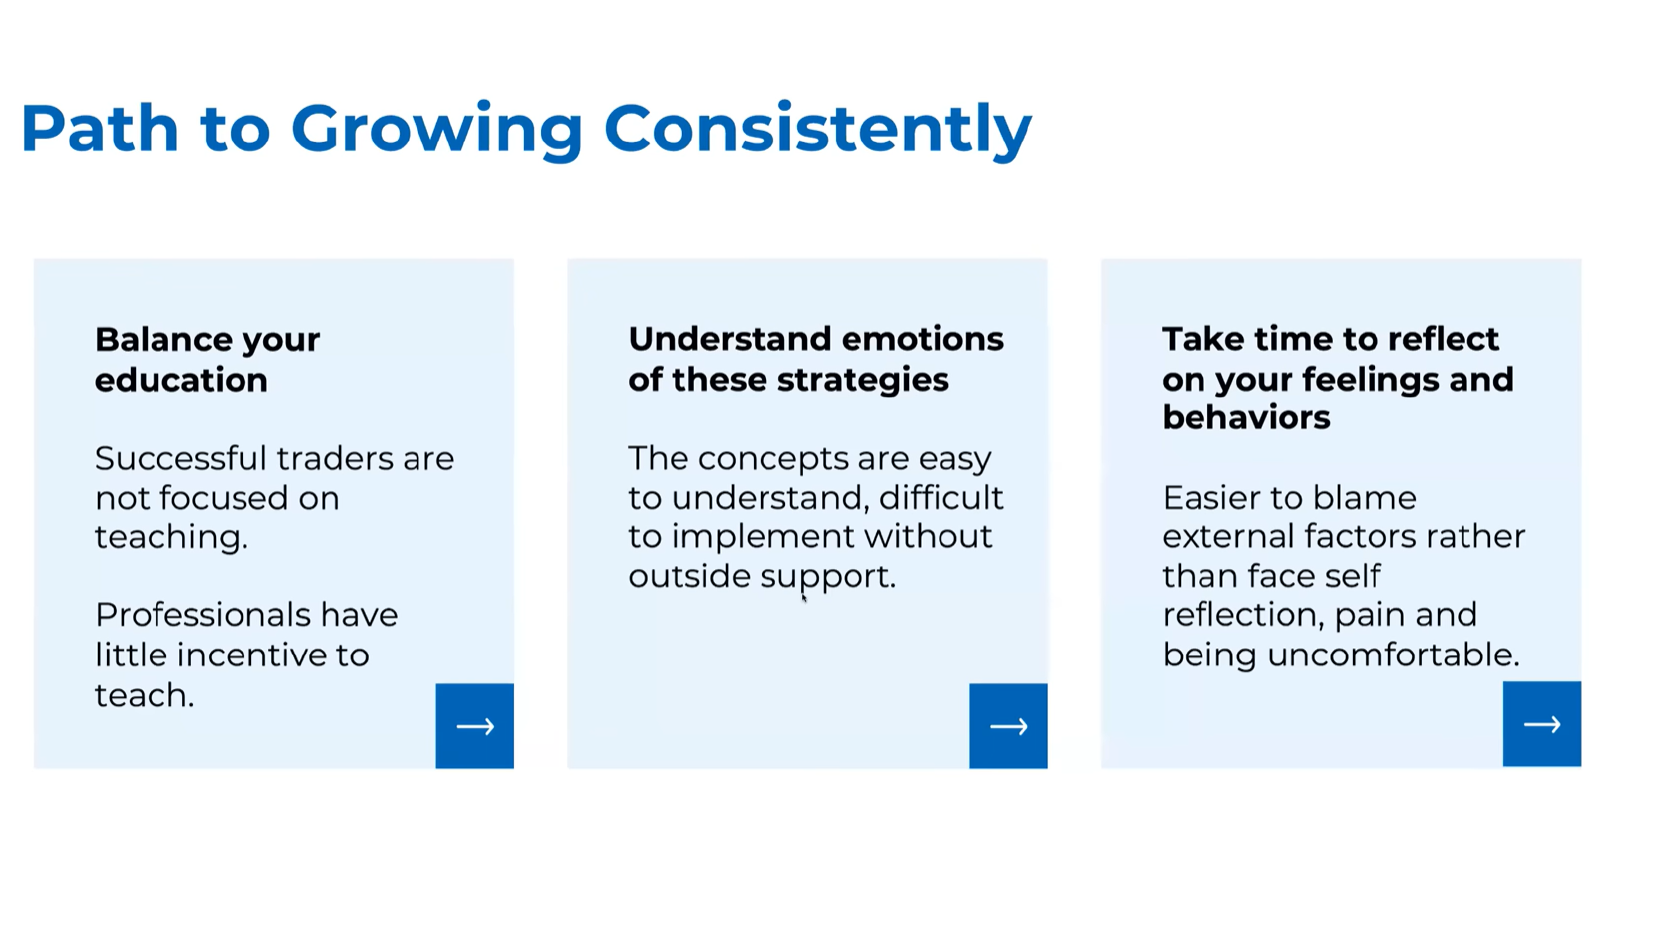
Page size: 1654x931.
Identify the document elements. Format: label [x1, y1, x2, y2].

picture [0, 56, 1637, 826]
